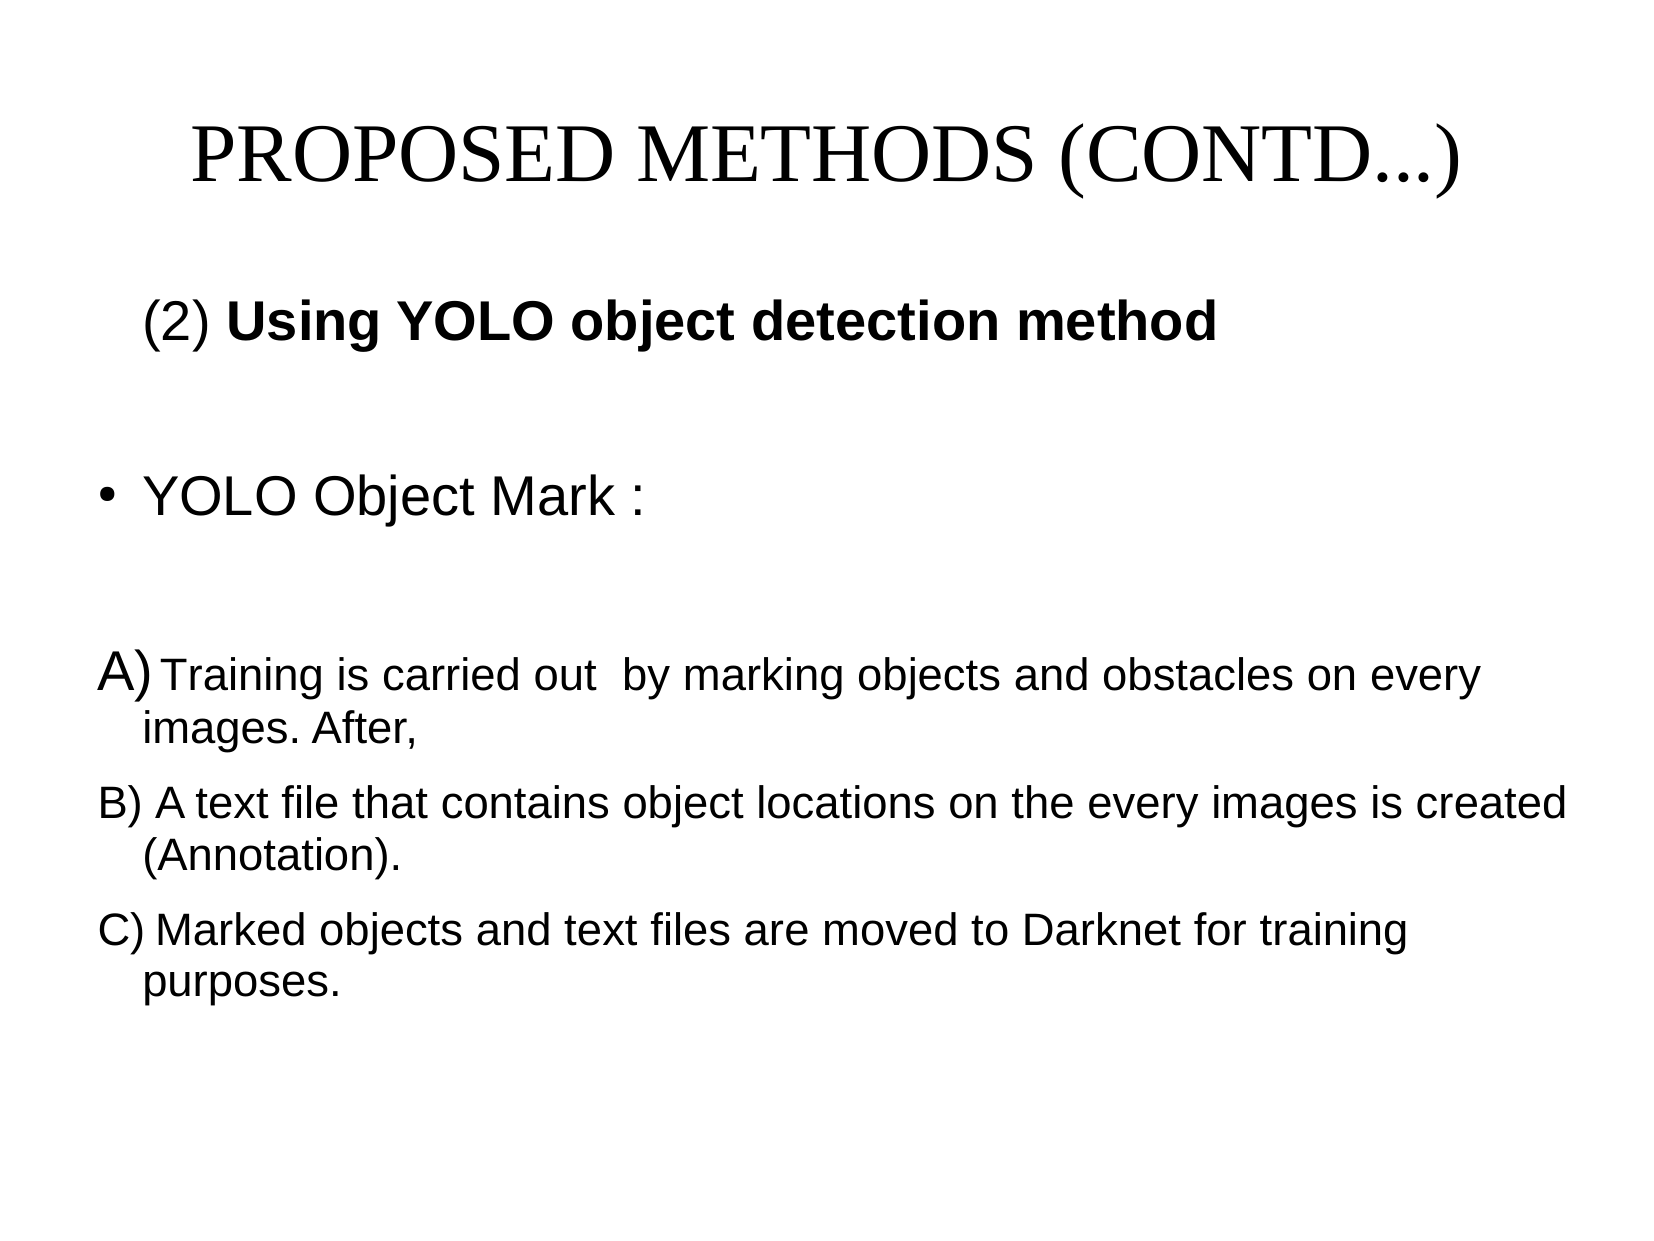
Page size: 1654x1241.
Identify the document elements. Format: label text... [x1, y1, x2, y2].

title PROPOSED METHODS (CONTD...) [82, 49, 1571, 257]
list (2) Using YOLO object detection method YOLO Object Mark : Training is carried out by marking objects and obstacles on every images. After, A text file that contains object locations on the every images is created (Annotation). Marked objects and text files are moved to Darknet for training purposes. [82, 290, 1571, 1010]
